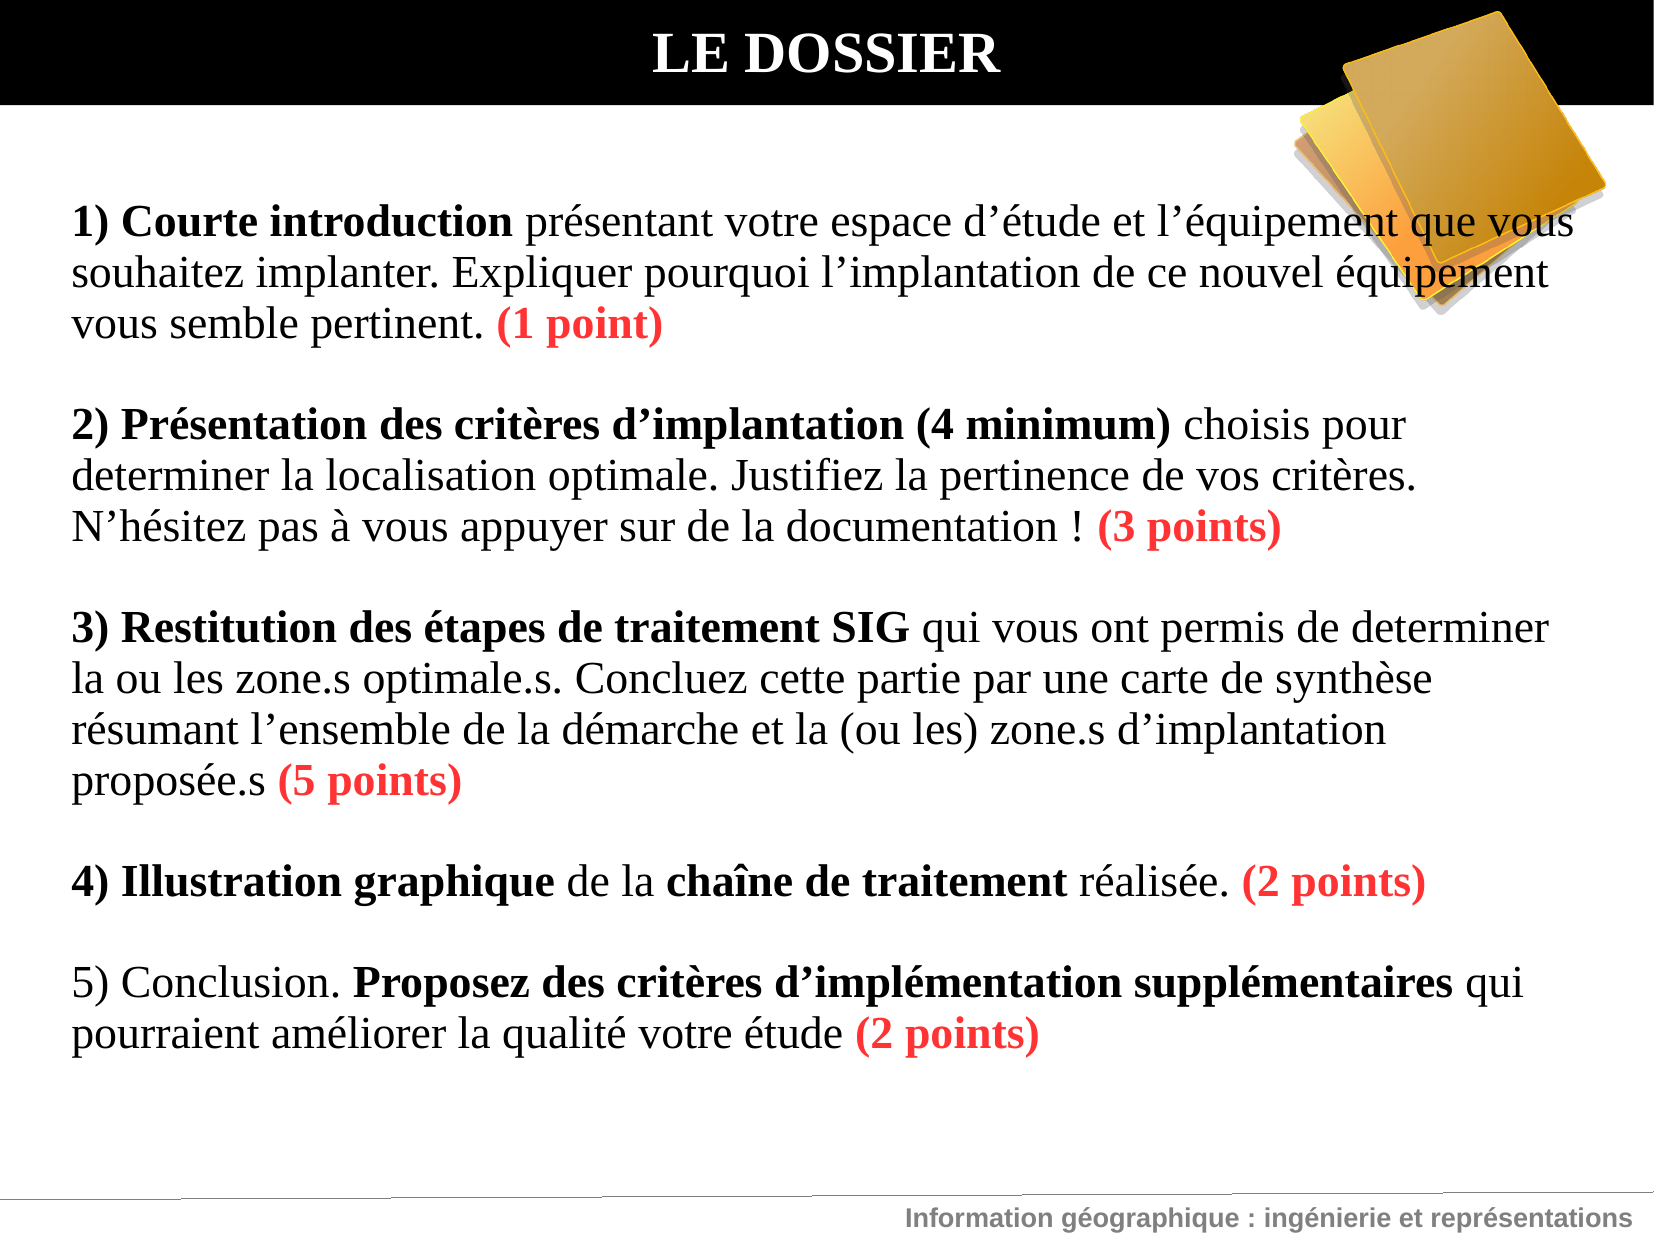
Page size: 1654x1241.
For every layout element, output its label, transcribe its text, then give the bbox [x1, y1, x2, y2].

title LE DOSSIER [0, 0, 1654, 106]
list 1) Courte introduction présentant votre espace d’étude et l’équipement que vous souhaitez implanter. Expliquer pourquoi l’implantation de ce nouvel équipement vous semble pertinent. (1 point) 2) Présentation des critères d’implantation (4 minimum) choisis pour determiner la localisation optimale. Justifiez la pertinence de vos critères. N’hésitez pas à vous appuyer sur de la documentation ! (3 points) 3) Restitution des étapes de traitement SIG qui vous ont permis de determiner la ou les zone.s optimale.s. Concluez cette partie par une carte de synthèse résumant l’ensemble de la démarche et la (ou les) zone.s d’implantation proposée.s (5 points) 4) Illustration graphique de la chaîne de traitement réalisée. (2 points) 5) Conclusion. Proposez des critères d’implémentation supplémentaires qui pourraient améliorer la qualité votre étude (2 points) [71, 138, 1594, 1159]
picture [1294, 11, 1606, 316]
